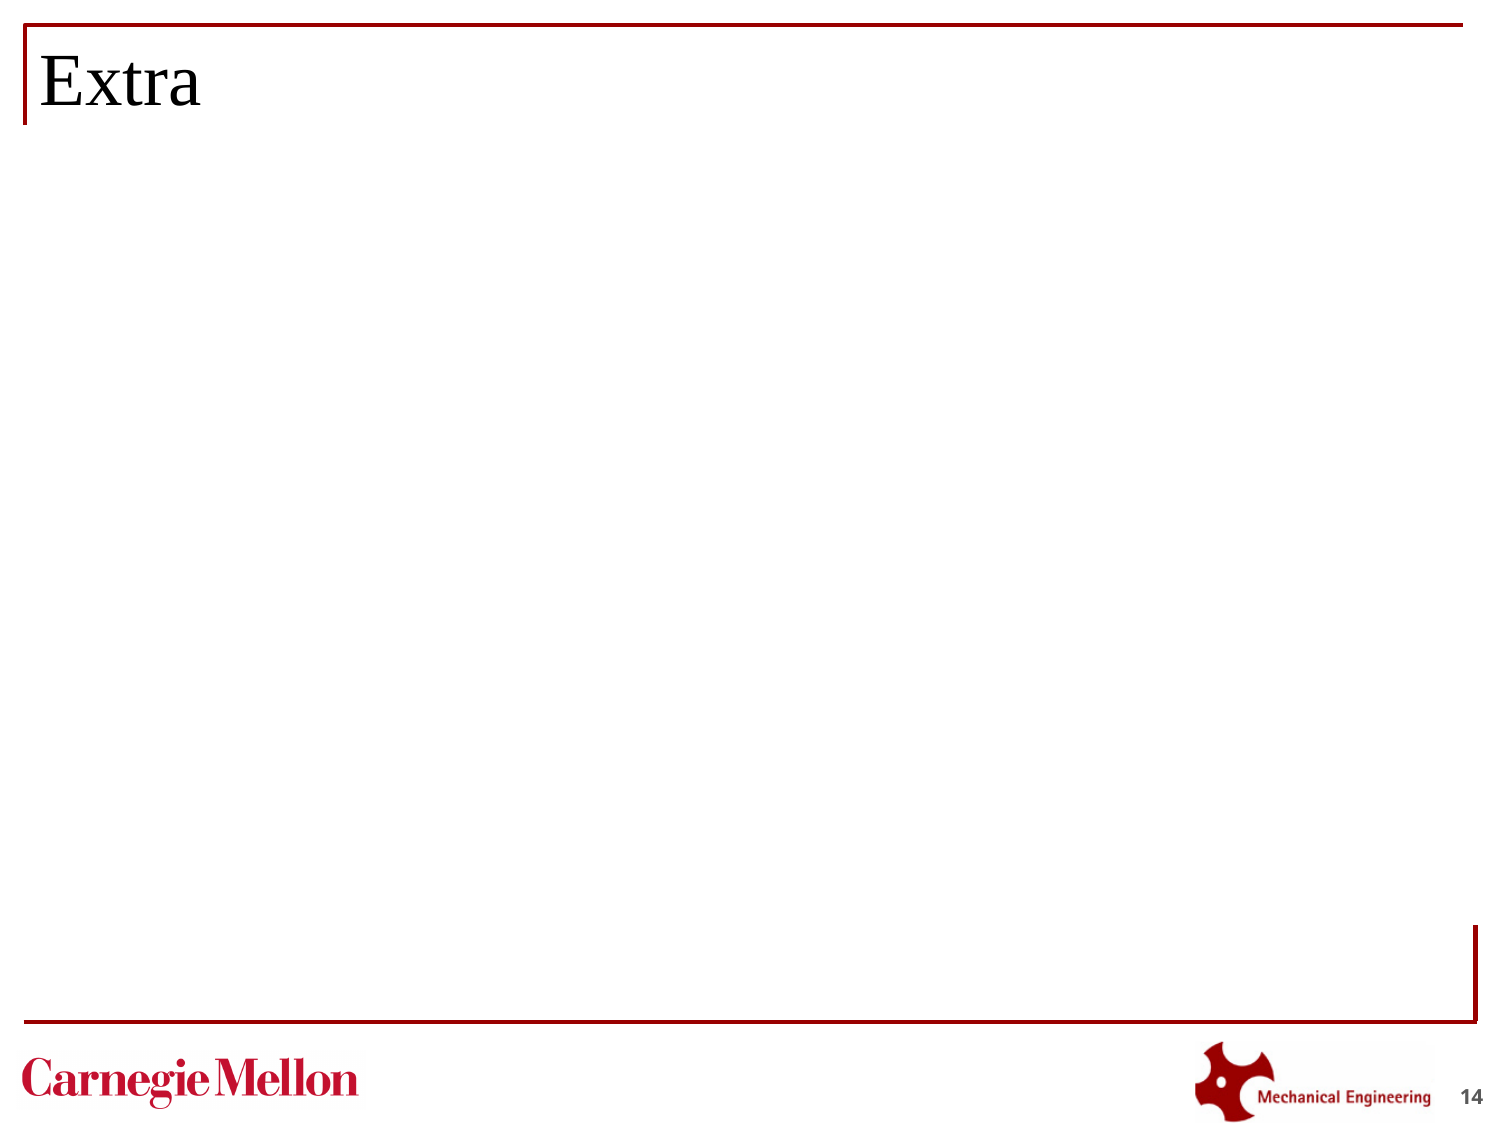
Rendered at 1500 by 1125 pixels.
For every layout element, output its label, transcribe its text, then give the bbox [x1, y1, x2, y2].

picture [16, 1050, 366, 1110]
picture [1192, 1034, 1438, 1125]
title Extra [24, 22, 1463, 128]
